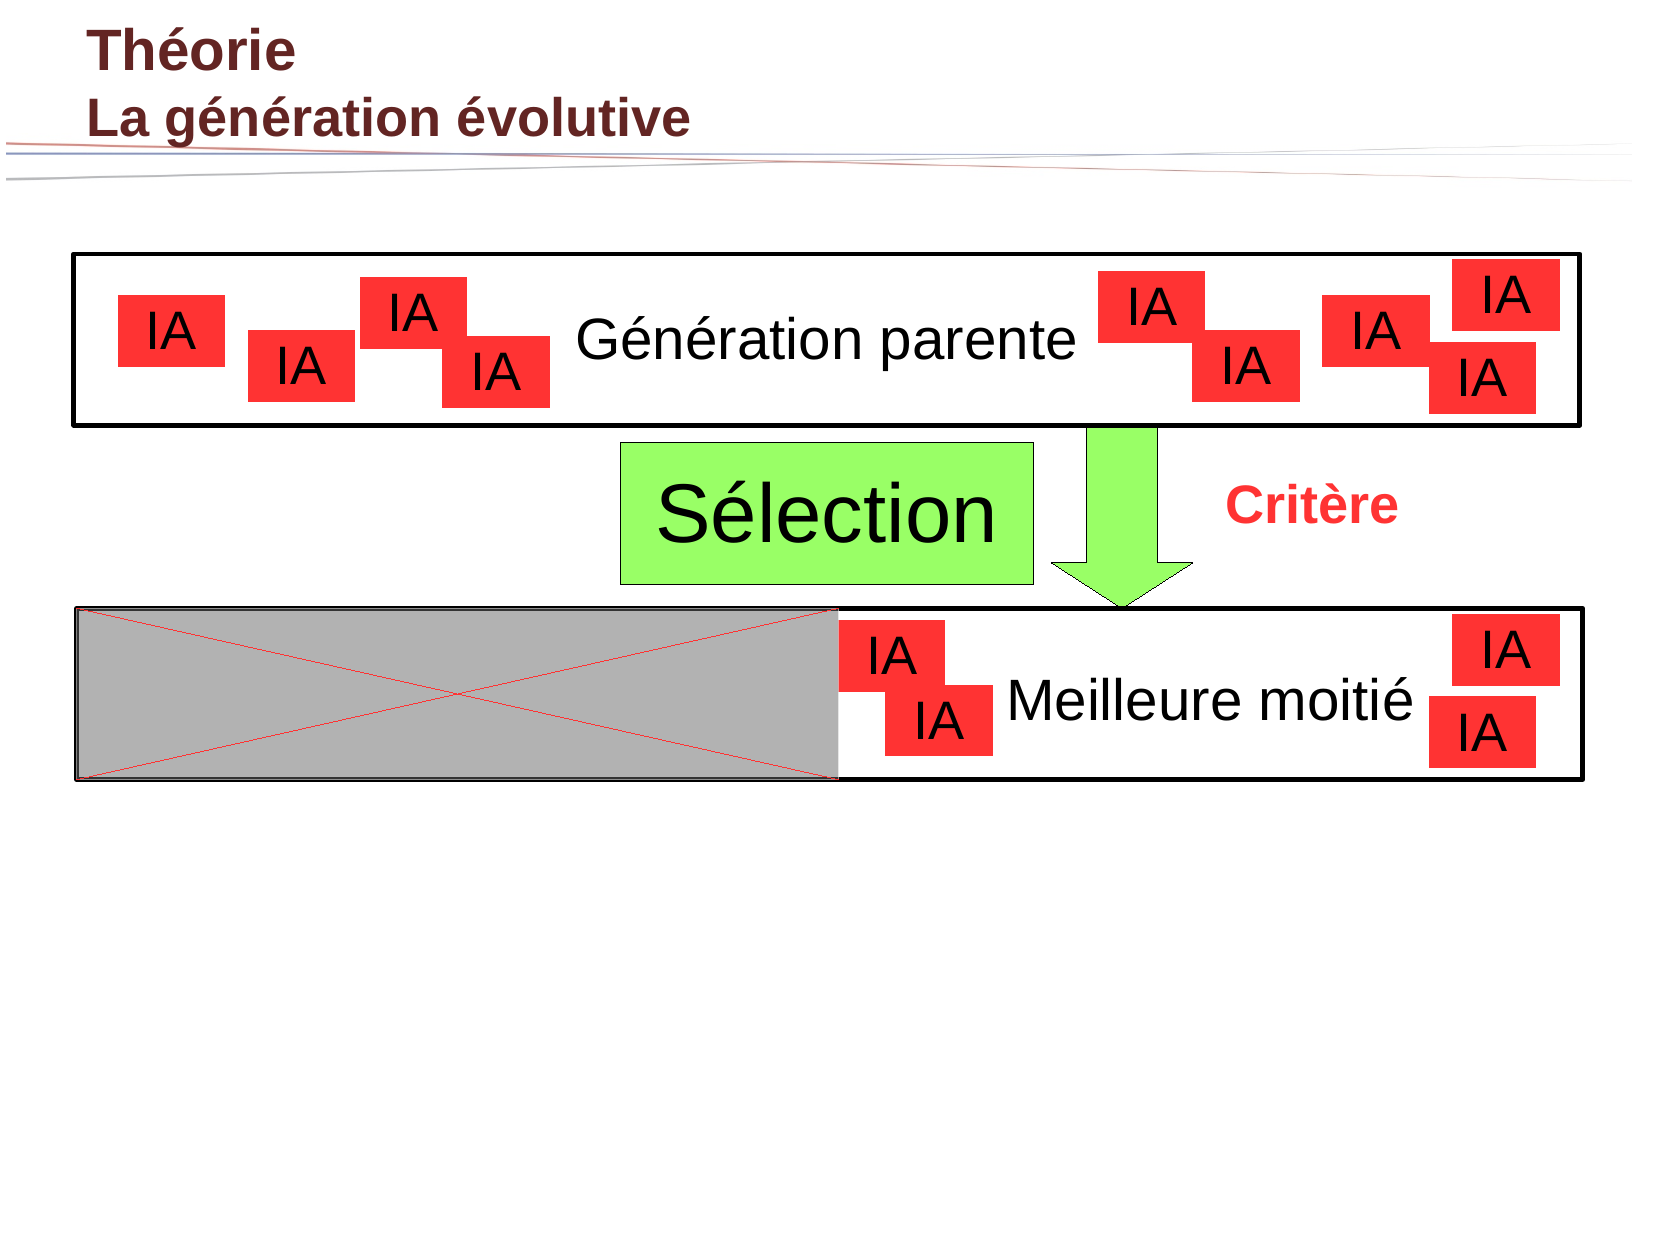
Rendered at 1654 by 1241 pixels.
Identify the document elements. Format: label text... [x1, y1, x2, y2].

text_box IA [1429, 342, 1536, 414]
text_box IA [1192, 330, 1300, 402]
picture [6, 133, 1632, 208]
text_box Sélection [620, 442, 1034, 585]
text_box IA [1452, 614, 1560, 686]
text_box IA [1322, 295, 1430, 367]
text_box Critère [1210, 467, 1410, 546]
text_box [76, 608, 838, 780]
text_box IA [442, 336, 550, 408]
text_box IA [360, 277, 467, 349]
text_box Génération parente [73, 253, 1580, 426]
text_box IA [1452, 259, 1560, 331]
text_box IA [1098, 271, 1205, 343]
text_box [1051, 426, 1193, 608]
text_box IA [118, 295, 225, 367]
title Théorie La génération évolutive [0, 11, 780, 130]
text_box IA [248, 330, 355, 402]
text_box IA [1429, 696, 1536, 768]
text_box Meilleure moitié [838, 608, 1583, 792]
